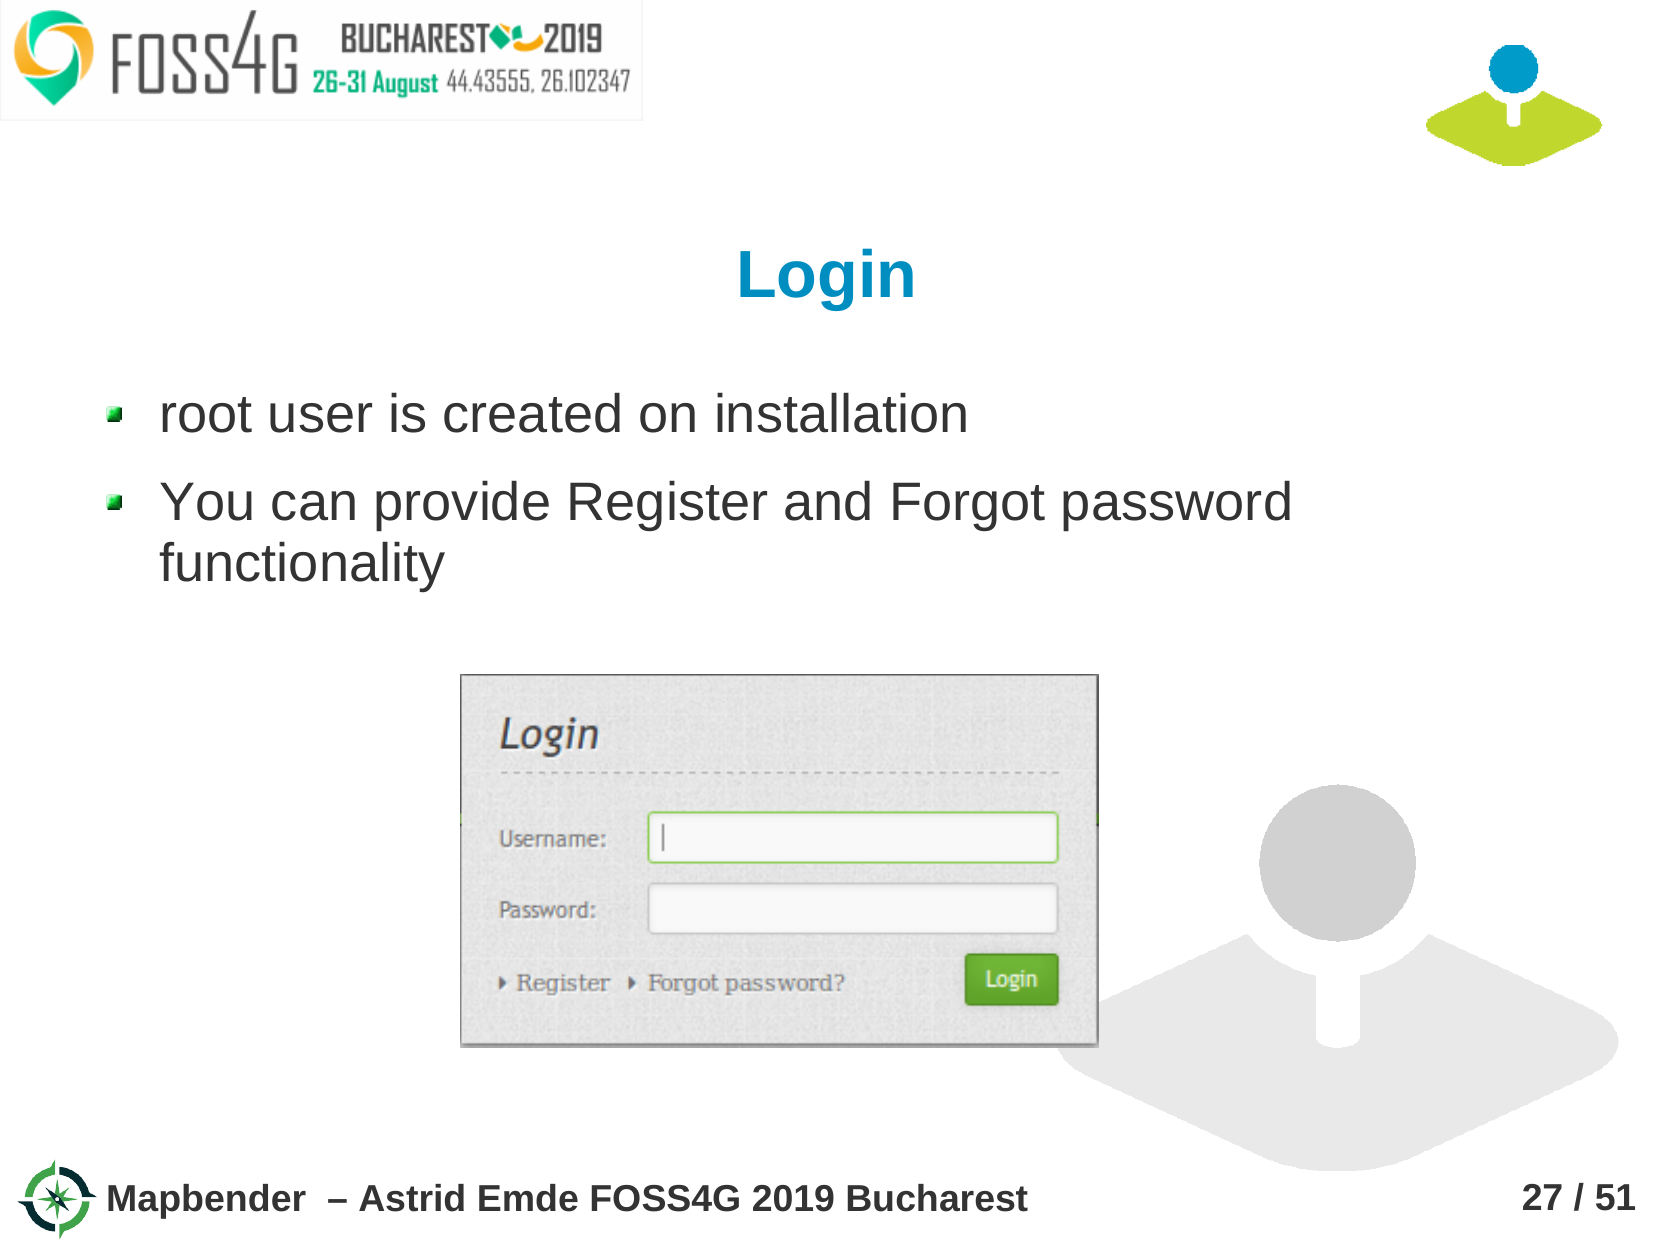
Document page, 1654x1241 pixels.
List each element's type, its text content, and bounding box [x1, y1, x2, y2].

picture [1426, 45, 1604, 166]
list root user is created on installation You can provide Register and Forgot password functionality [88, 383, 1577, 1188]
picture [0, 0, 643, 121]
picture [460, 674, 1099, 1048]
picture [16, 1158, 98, 1240]
title Login [82, 200, 1571, 349]
